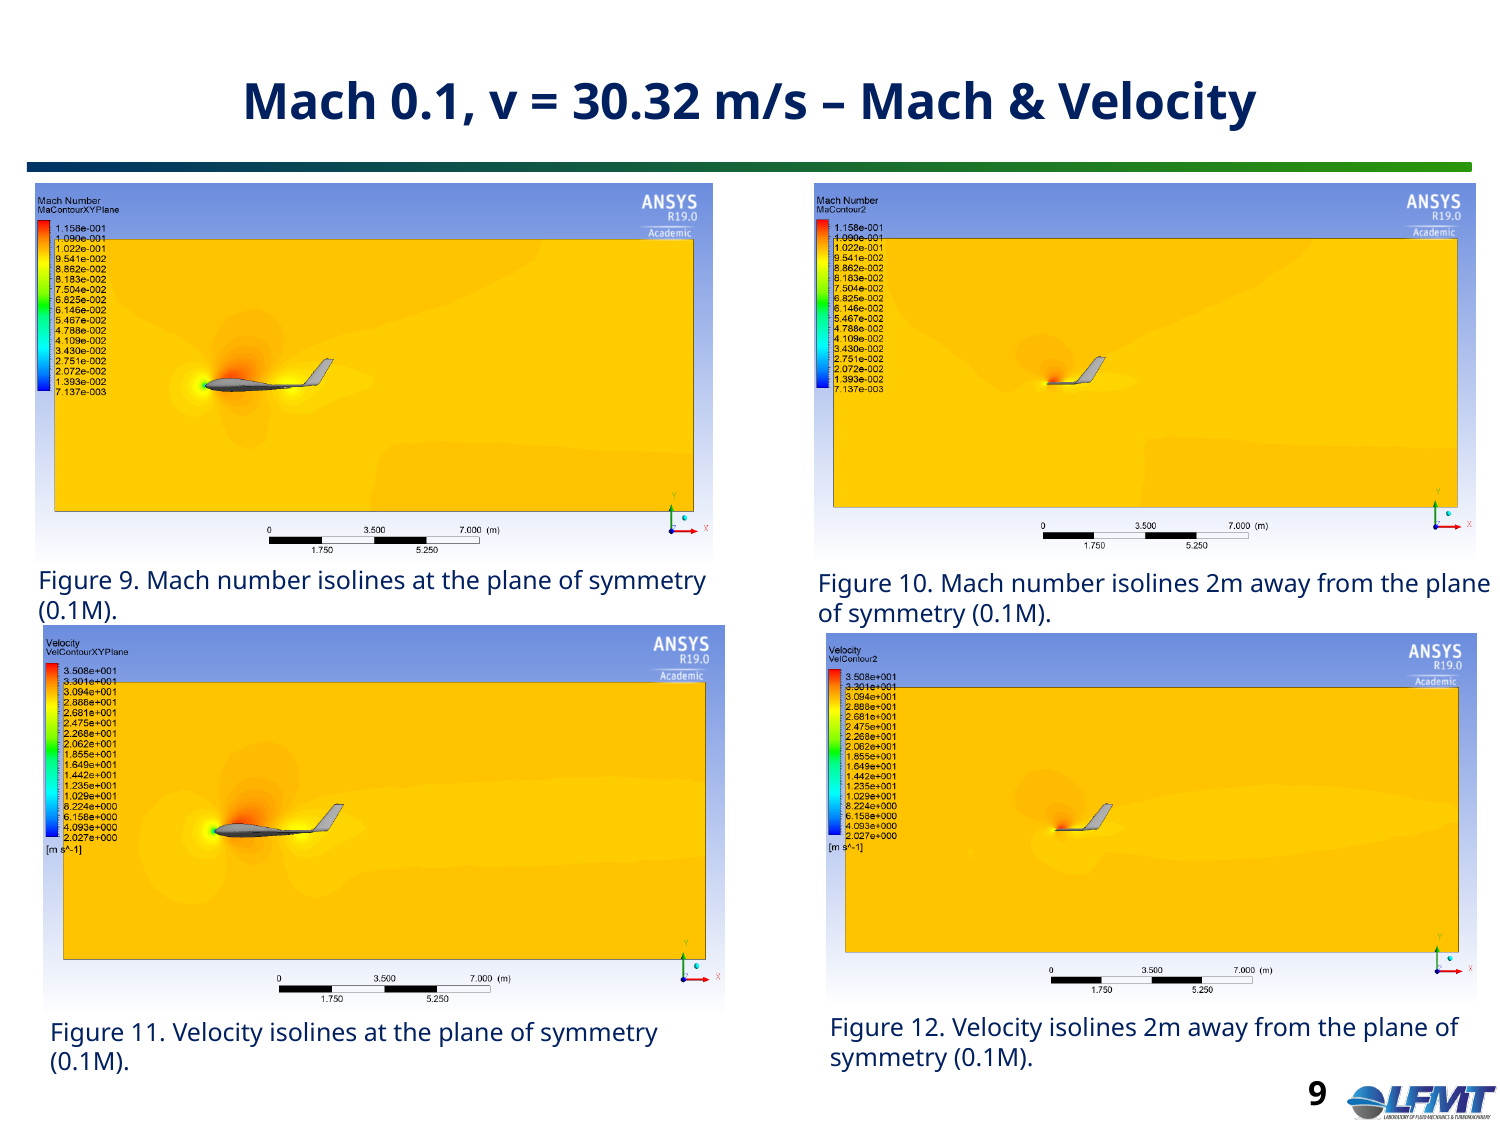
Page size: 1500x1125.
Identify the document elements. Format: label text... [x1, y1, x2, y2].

picture [826, 680, 1477, 1003]
text_box Figure 11. Velocity isolines at the plane of symmetry (0.1M). [0, 1008, 745, 1125]
text_box Figure 10. Mach number isolines 2m away from the plane of symmetry (0.1M). [767, 559, 1500, 680]
picture [43, 677, 725, 1008]
title Mach 0.1, v = 30.32 m/s – Mach & Velocity [26, 41, 1474, 157]
text_box Figure 12. Velocity isolines 2m away from the plane of symmetry (0.1M). [779, 1003, 1500, 1124]
picture [814, 183, 1476, 559]
text_box Figure 9. Mach number isolines at the plane of symmetry (0.1M). [0, 556, 733, 677]
picture [35, 183, 713, 556]
